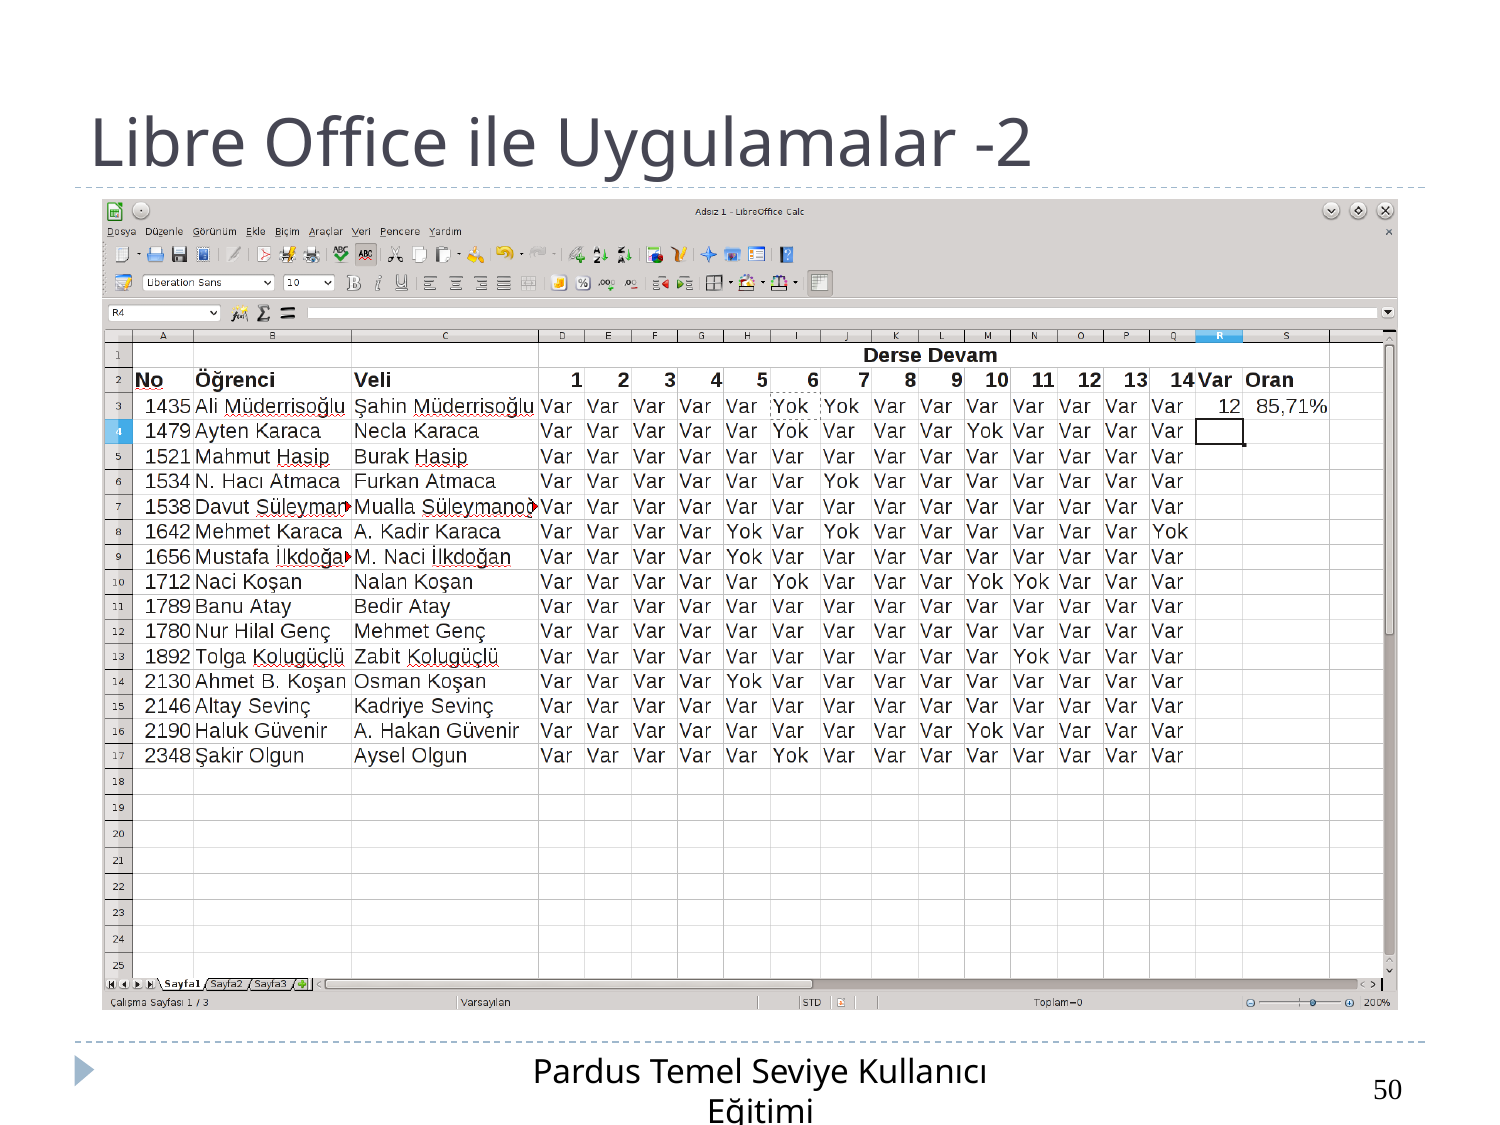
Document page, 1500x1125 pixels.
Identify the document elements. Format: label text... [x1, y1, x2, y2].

picture [102, 199, 1398, 1010]
title Libre Office ile Uygulamalar -2 [75, 24, 1425, 188]
